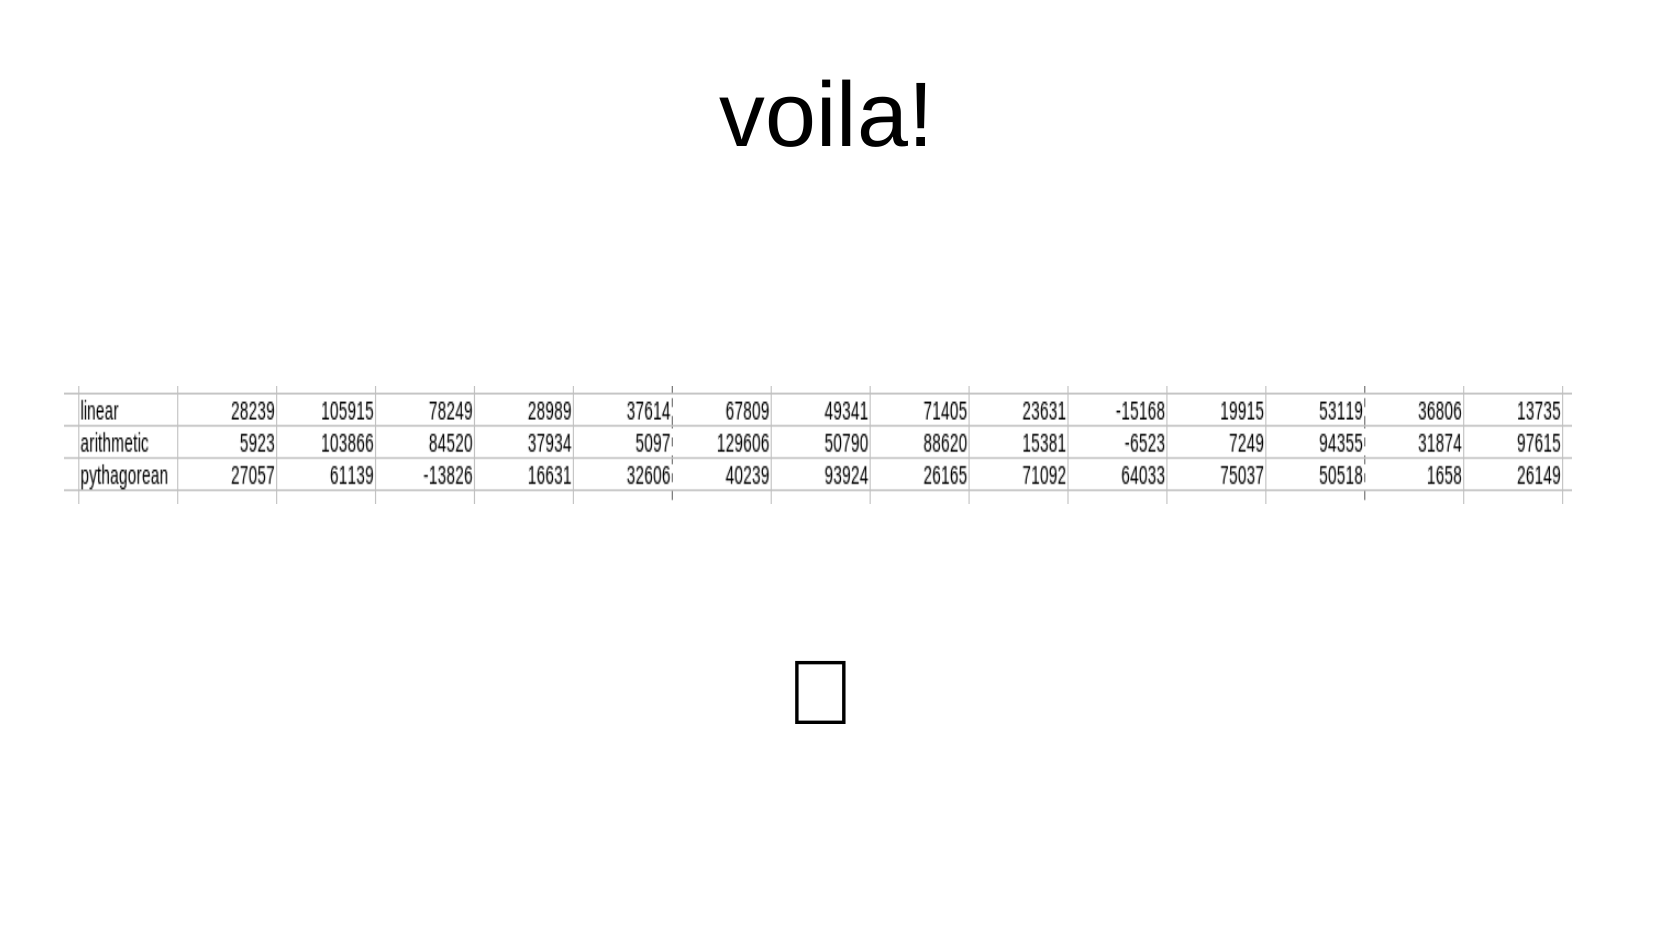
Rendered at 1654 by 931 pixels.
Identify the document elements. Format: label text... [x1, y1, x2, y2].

picture [64, 386, 1572, 504]
text_box 💸 [771, 634, 1000, 761]
title voila! [82, 37, 1571, 193]
